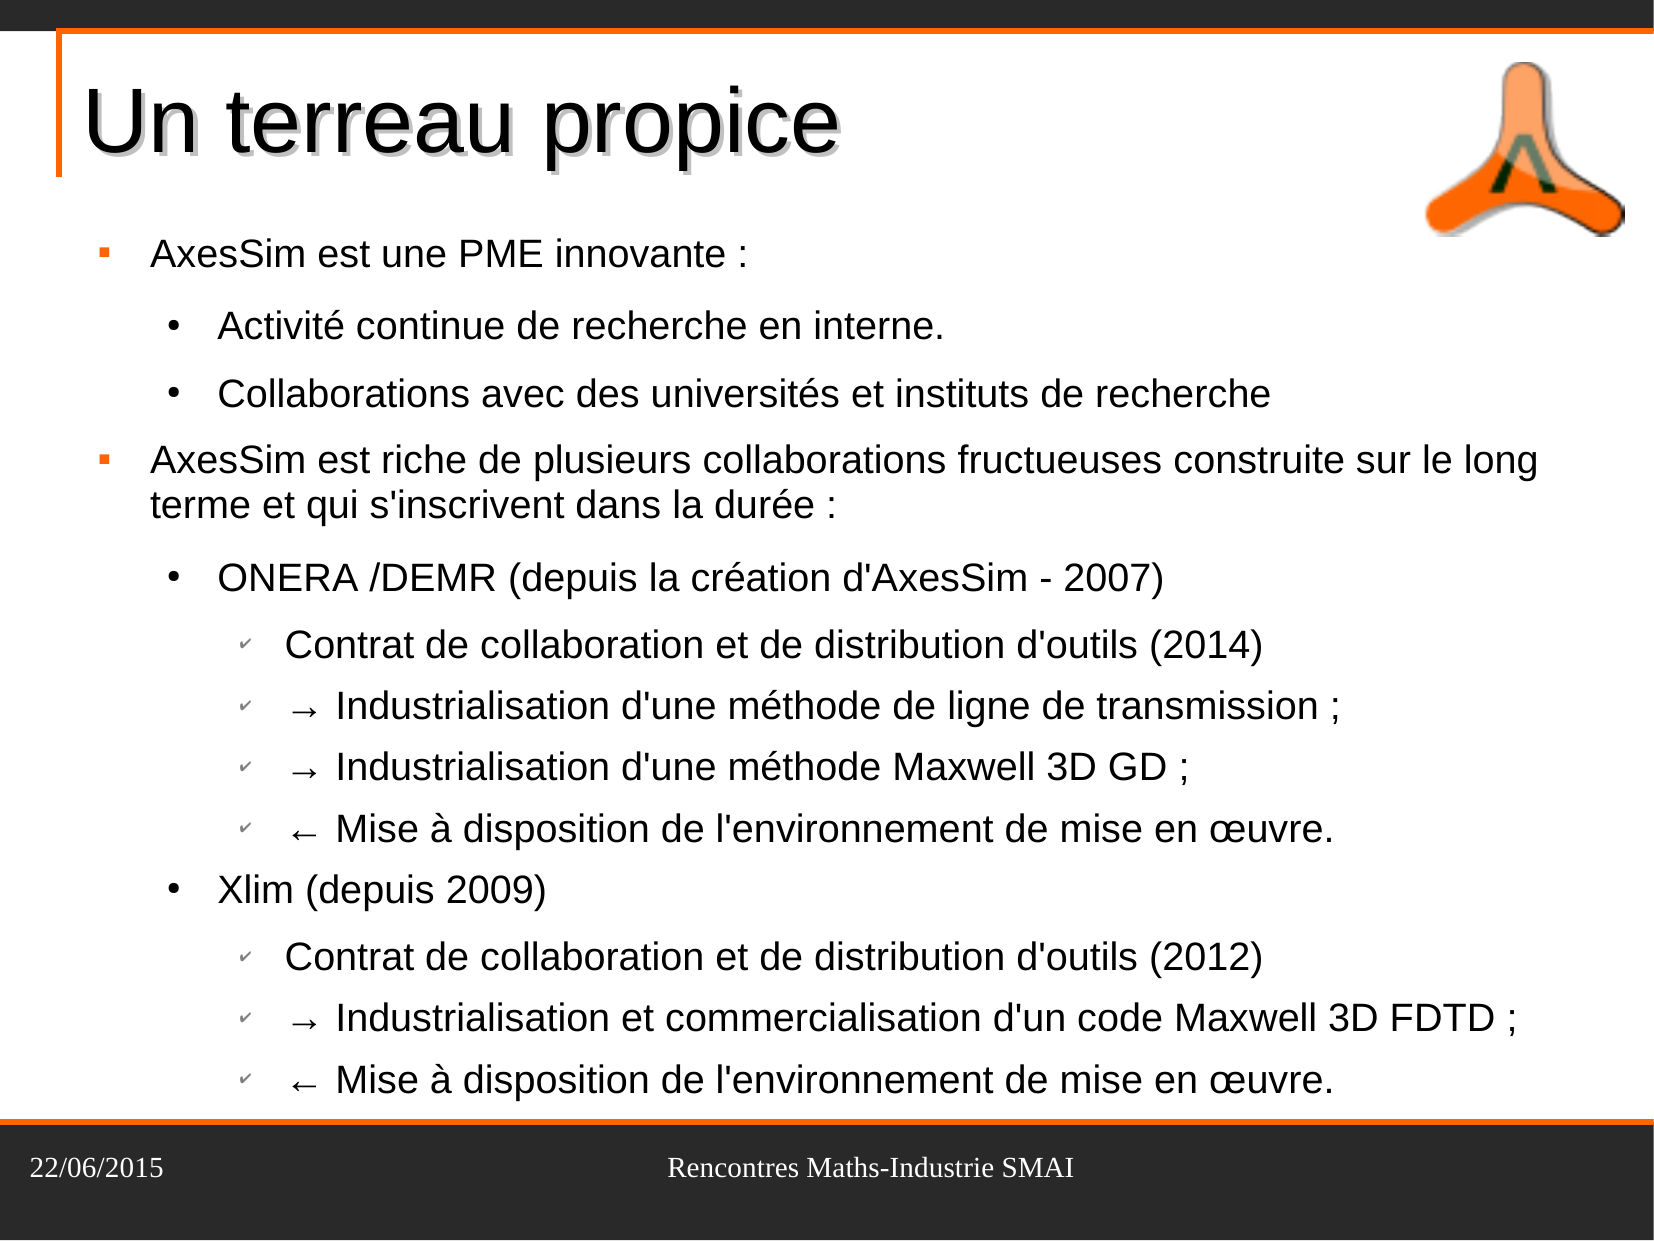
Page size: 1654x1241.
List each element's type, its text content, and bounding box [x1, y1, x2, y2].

title Un terreau propice [82, 49, 1418, 192]
list AxesSim est une PME innovante : Activité continue de recherche en interne. Collaborations avec des universités et instituts de recherche AxesSim est riche de plusieurs collaborations fructueuses construite sur le long terme et qui s'inscrivent dans la durée : ONERA /DEMR (depuis la création d'AxesSim - 2007) Contrat de collaboration et de distribution d'outils (2014) → Industrialisation d'une méthode de ligne de transmission ; → Industrialisation d'une méthode Maxwell 3D GD ; ← Mise à disposition de l'environnement de mise en œuvre. Xlim (depuis 2009) Contrat de collaboration et de distribution d'outils (2012) → Industrialisation et commercialisation d'un code Maxwell 3D FDTD ; ← Mise à disposition de l'environnement de mise en œuvre. [82, 231, 1571, 1109]
picture [1424, 62, 1625, 237]
